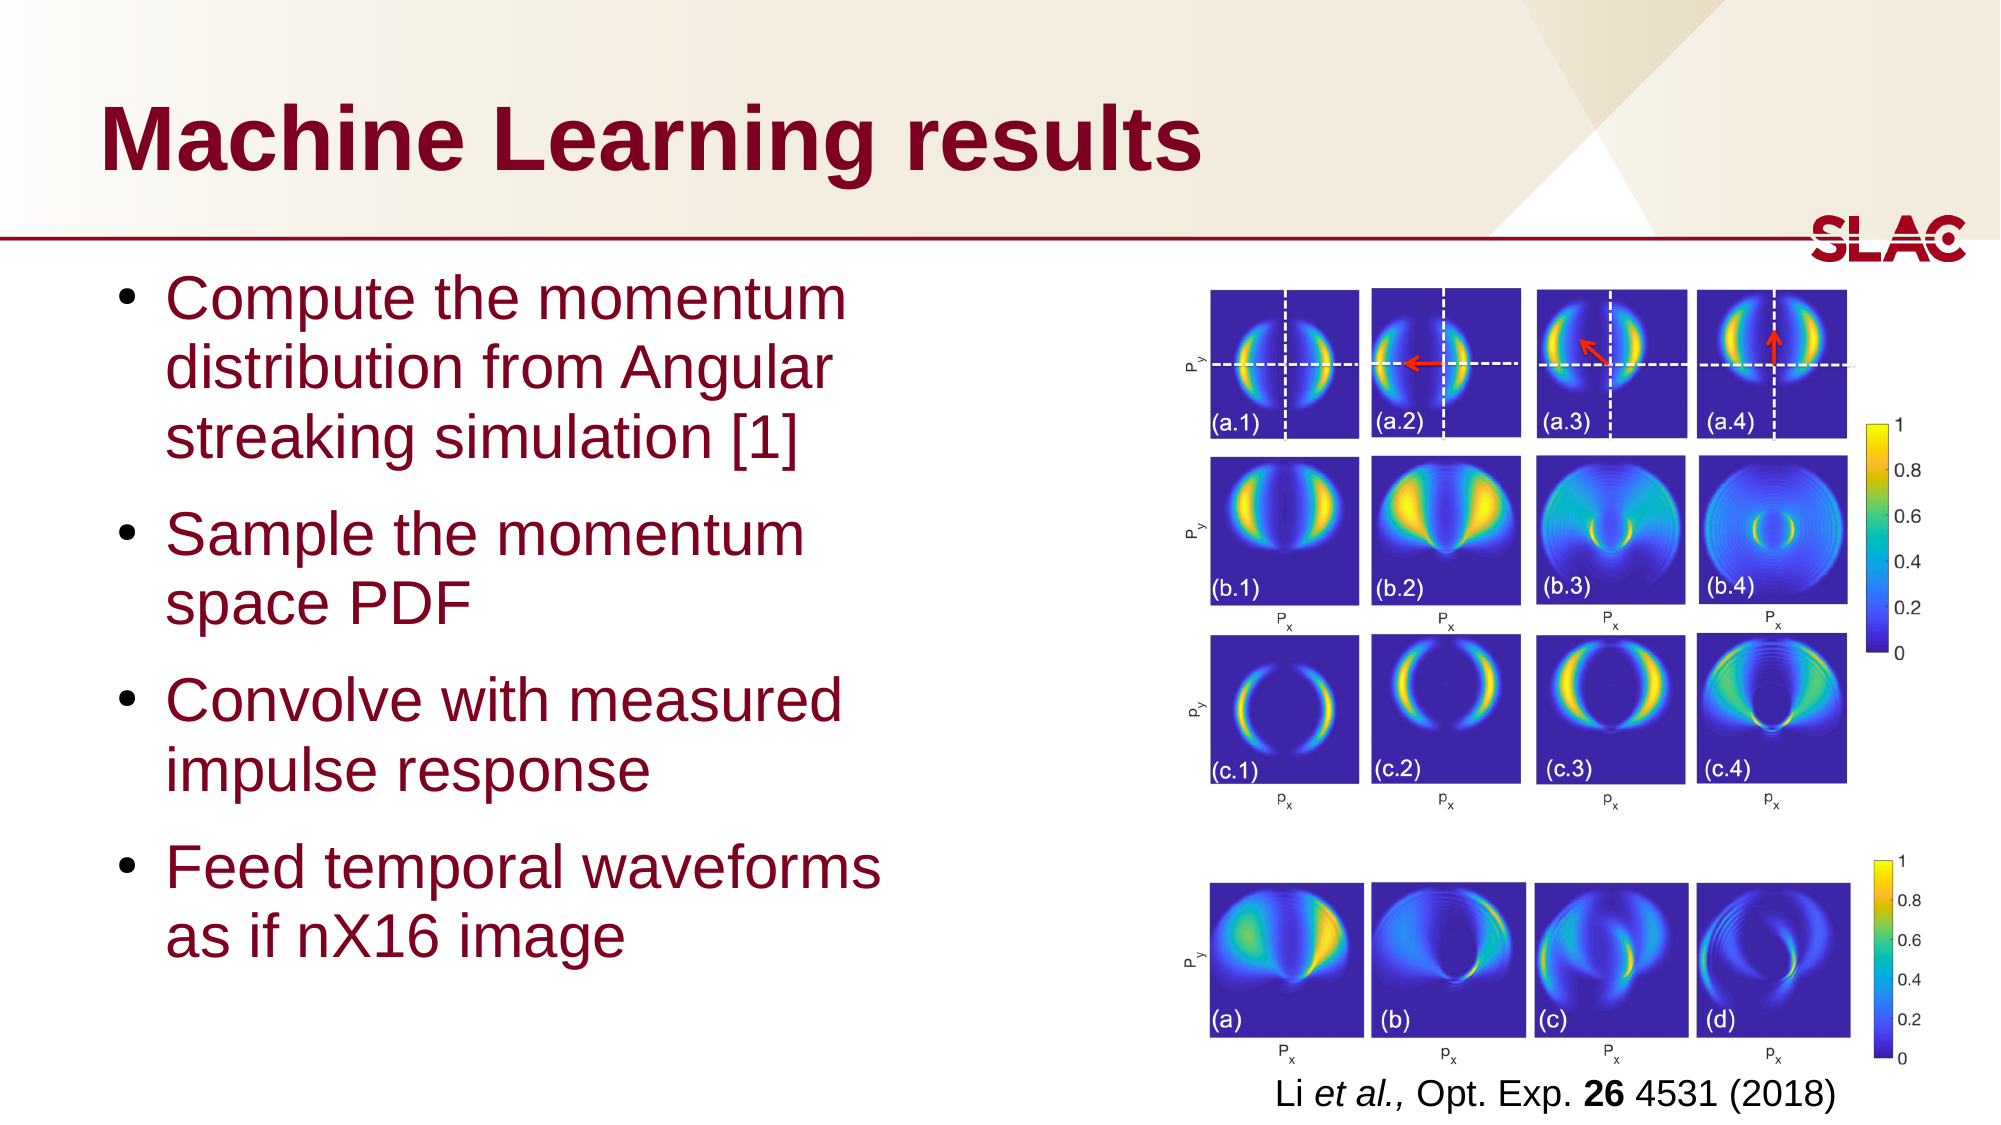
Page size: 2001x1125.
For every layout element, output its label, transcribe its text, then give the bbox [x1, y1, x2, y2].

title Machine Learning results [99, 44, 1900, 233]
picture [0, 0, 2001, 262]
picture [1184, 854, 1921, 1066]
picture [1185, 287, 1921, 811]
text_box Li et al., Opt. Exp. 26 4531 (2018) [1260, 1065, 1852, 1122]
list Compute the momentum distribution from Angular streaking simulation [1] Sample the momentum space PDF Convolve with measured impulse response Feed temporal waveforms as if nX16 image [99, 263, 886, 1036]
